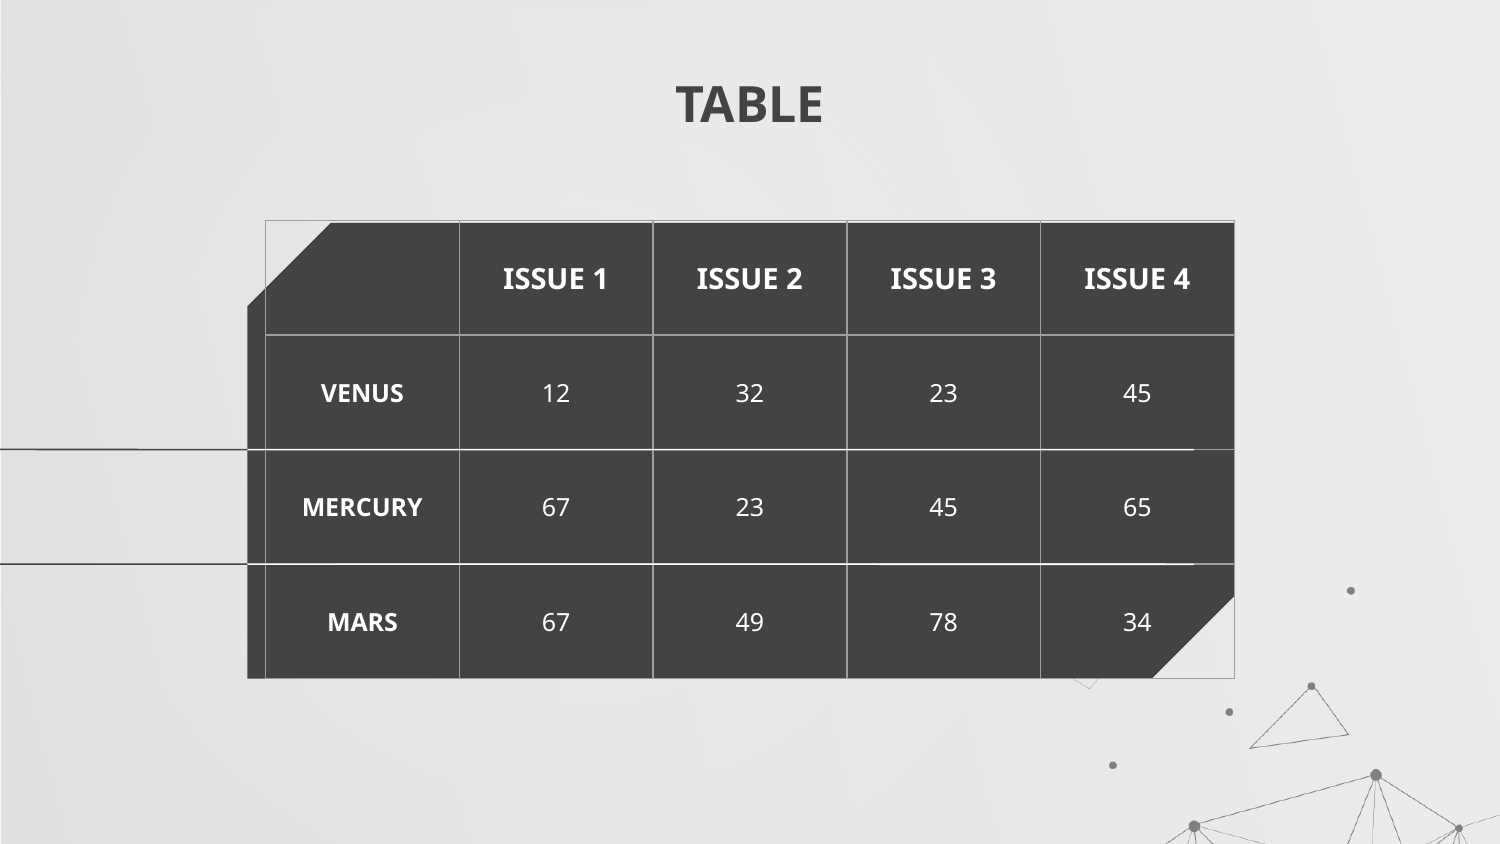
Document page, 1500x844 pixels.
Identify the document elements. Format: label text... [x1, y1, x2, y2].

picture [0, 451, 247, 563]
table_header [266, 221, 459, 334]
table_cell MARS [266, 565, 459, 678]
table_cell 12 [460, 336, 652, 448]
text_box [247, 451, 265, 563]
table_header ISSUE 2 [654, 221, 846, 334]
table_cell 67 [460, 451, 652, 563]
table_cell 23 [848, 336, 1040, 448]
table_cell 78 [848, 565, 1040, 678]
text_box [247, 288, 265, 448]
table_cell 65 [1041, 450, 1234, 563]
table_cell 49 [654, 565, 846, 678]
table_cell MERCURY [266, 451, 459, 563]
text_box [247, 565, 265, 679]
table_cell VENUS [266, 336, 459, 448]
table_header ISSUE 4 [1041, 221, 1234, 334]
table_cell 23 [654, 451, 846, 563]
title TABLE [322, 57, 1178, 214]
table_cell 45 [848, 451, 1040, 563]
table_header ISSUE 3 [848, 221, 1040, 334]
table_header ISSUE 1 [460, 221, 652, 334]
table_cell 45 [1041, 336, 1234, 449]
table_cell 32 [654, 336, 846, 448]
table_cell 67 [460, 565, 652, 678]
picture [0, 0, 1500, 844]
table_cell 34 [1041, 565, 1234, 678]
